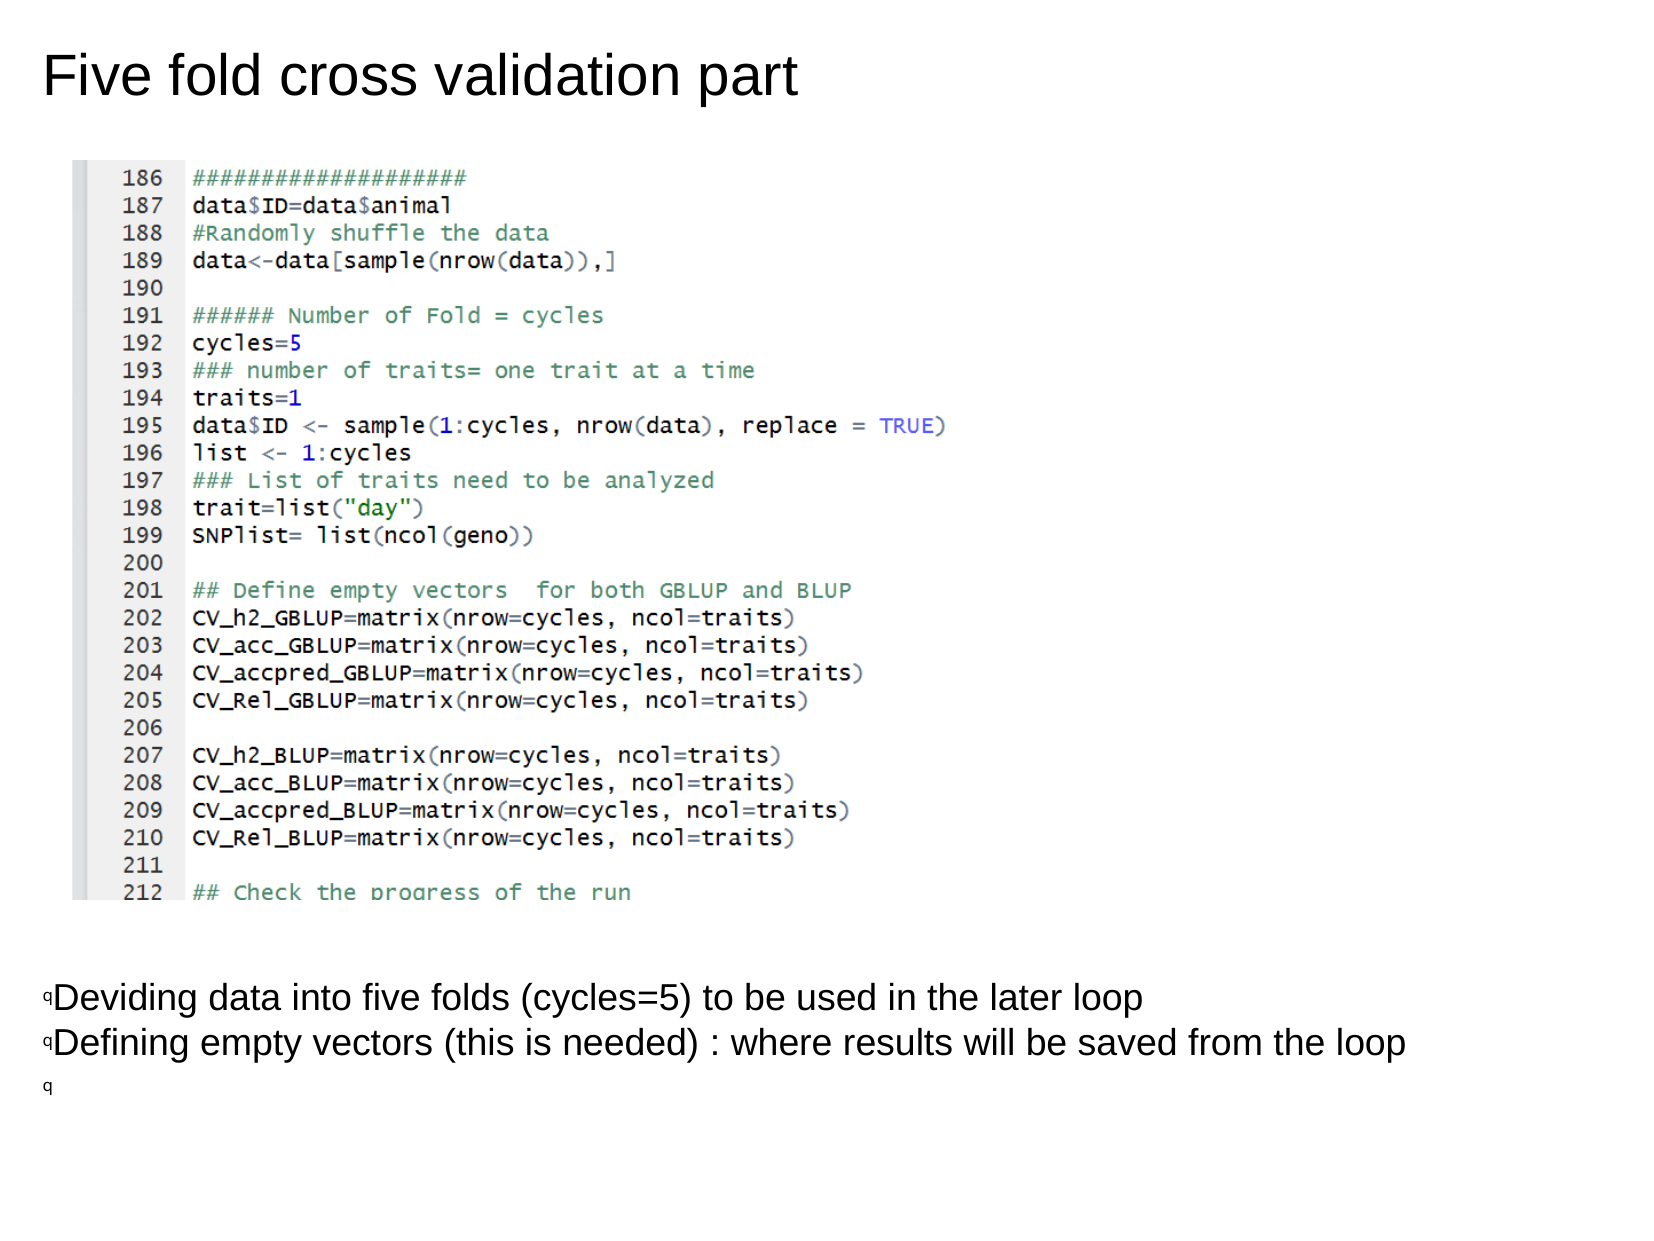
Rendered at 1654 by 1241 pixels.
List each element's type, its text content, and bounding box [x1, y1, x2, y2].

text_box Deviding data into five folds (cycles=5) to be used in the later loop Defining empty vectors (this is needed) : where results will be saved from the loop [27, 965, 1584, 1116]
picture [72, 160, 1125, 900]
text_box Five fold cross validation part [27, 37, 1642, 208]
